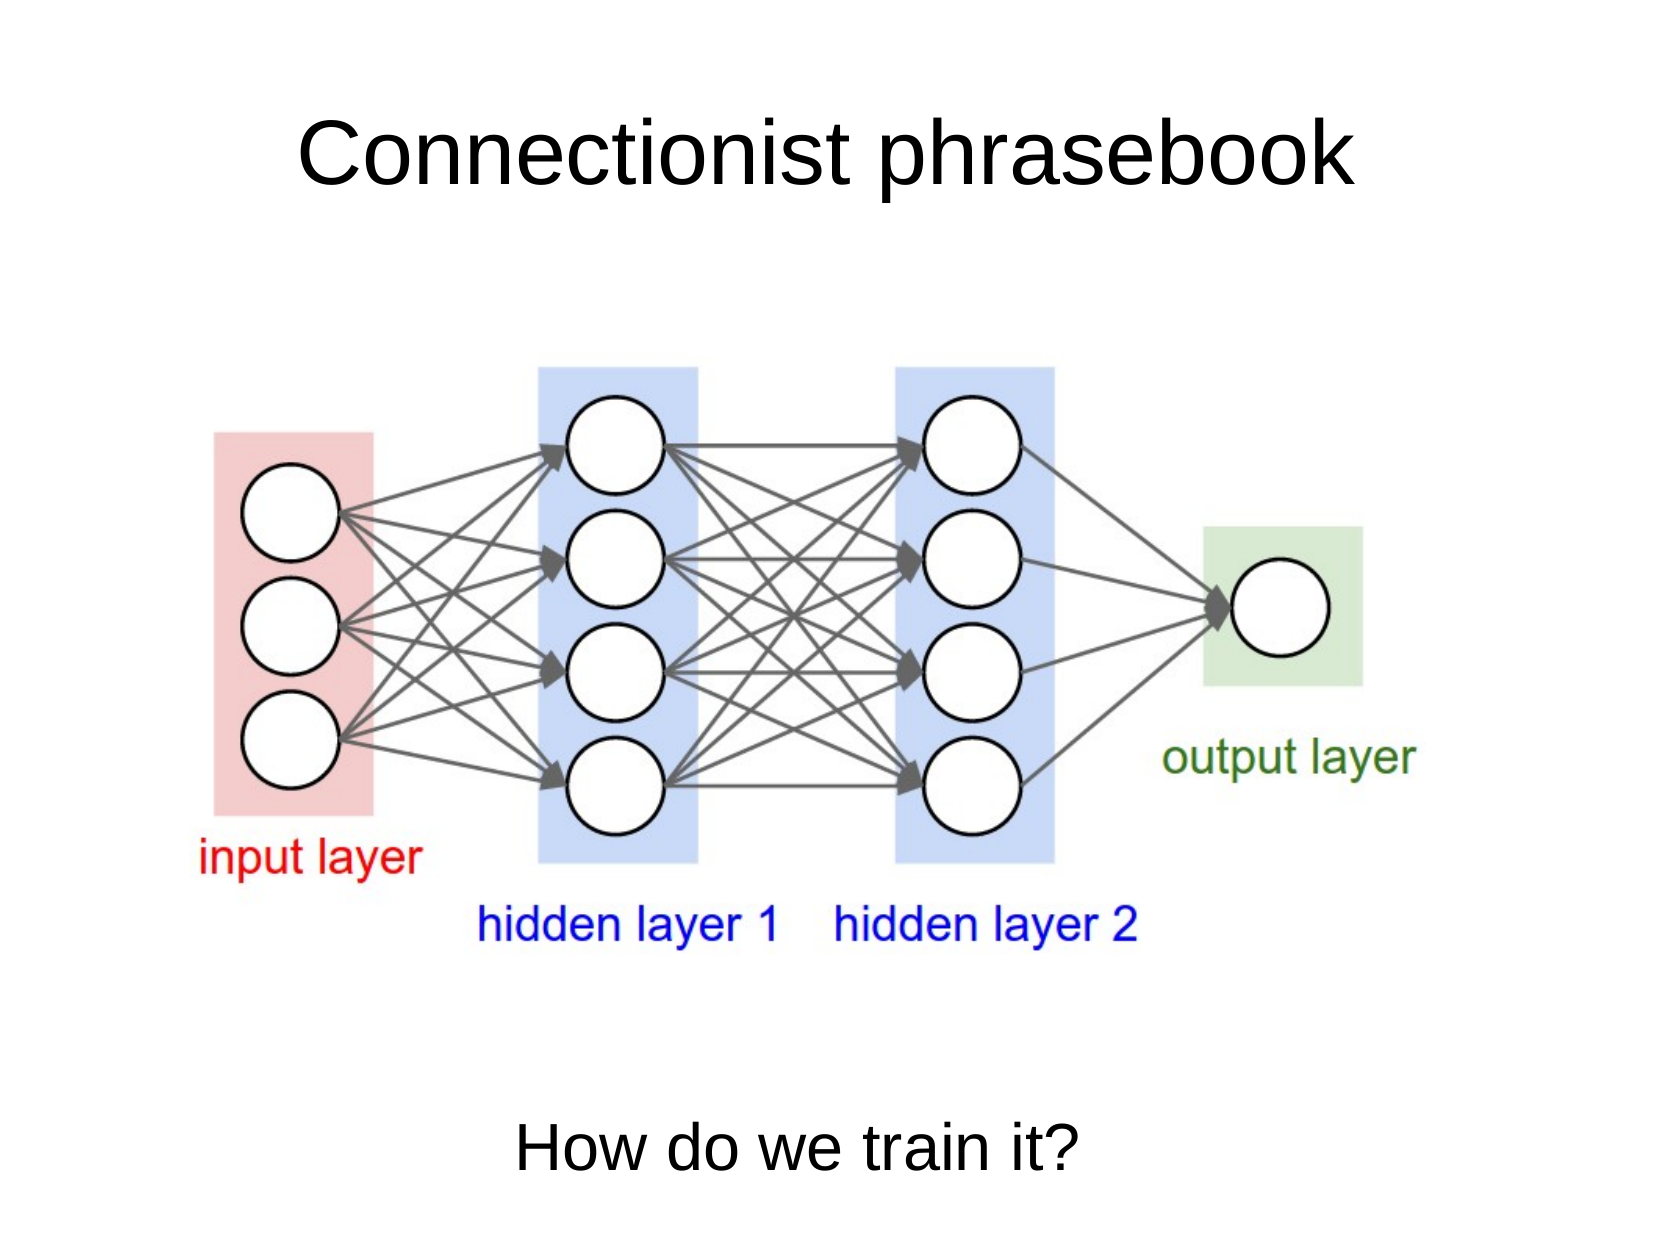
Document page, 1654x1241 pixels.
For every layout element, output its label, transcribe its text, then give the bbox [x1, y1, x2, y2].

text_box How do we train it? [443, 1110, 1351, 1200]
picture [189, 353, 1426, 961]
title Connectionist phrasebook [82, 49, 1571, 257]
